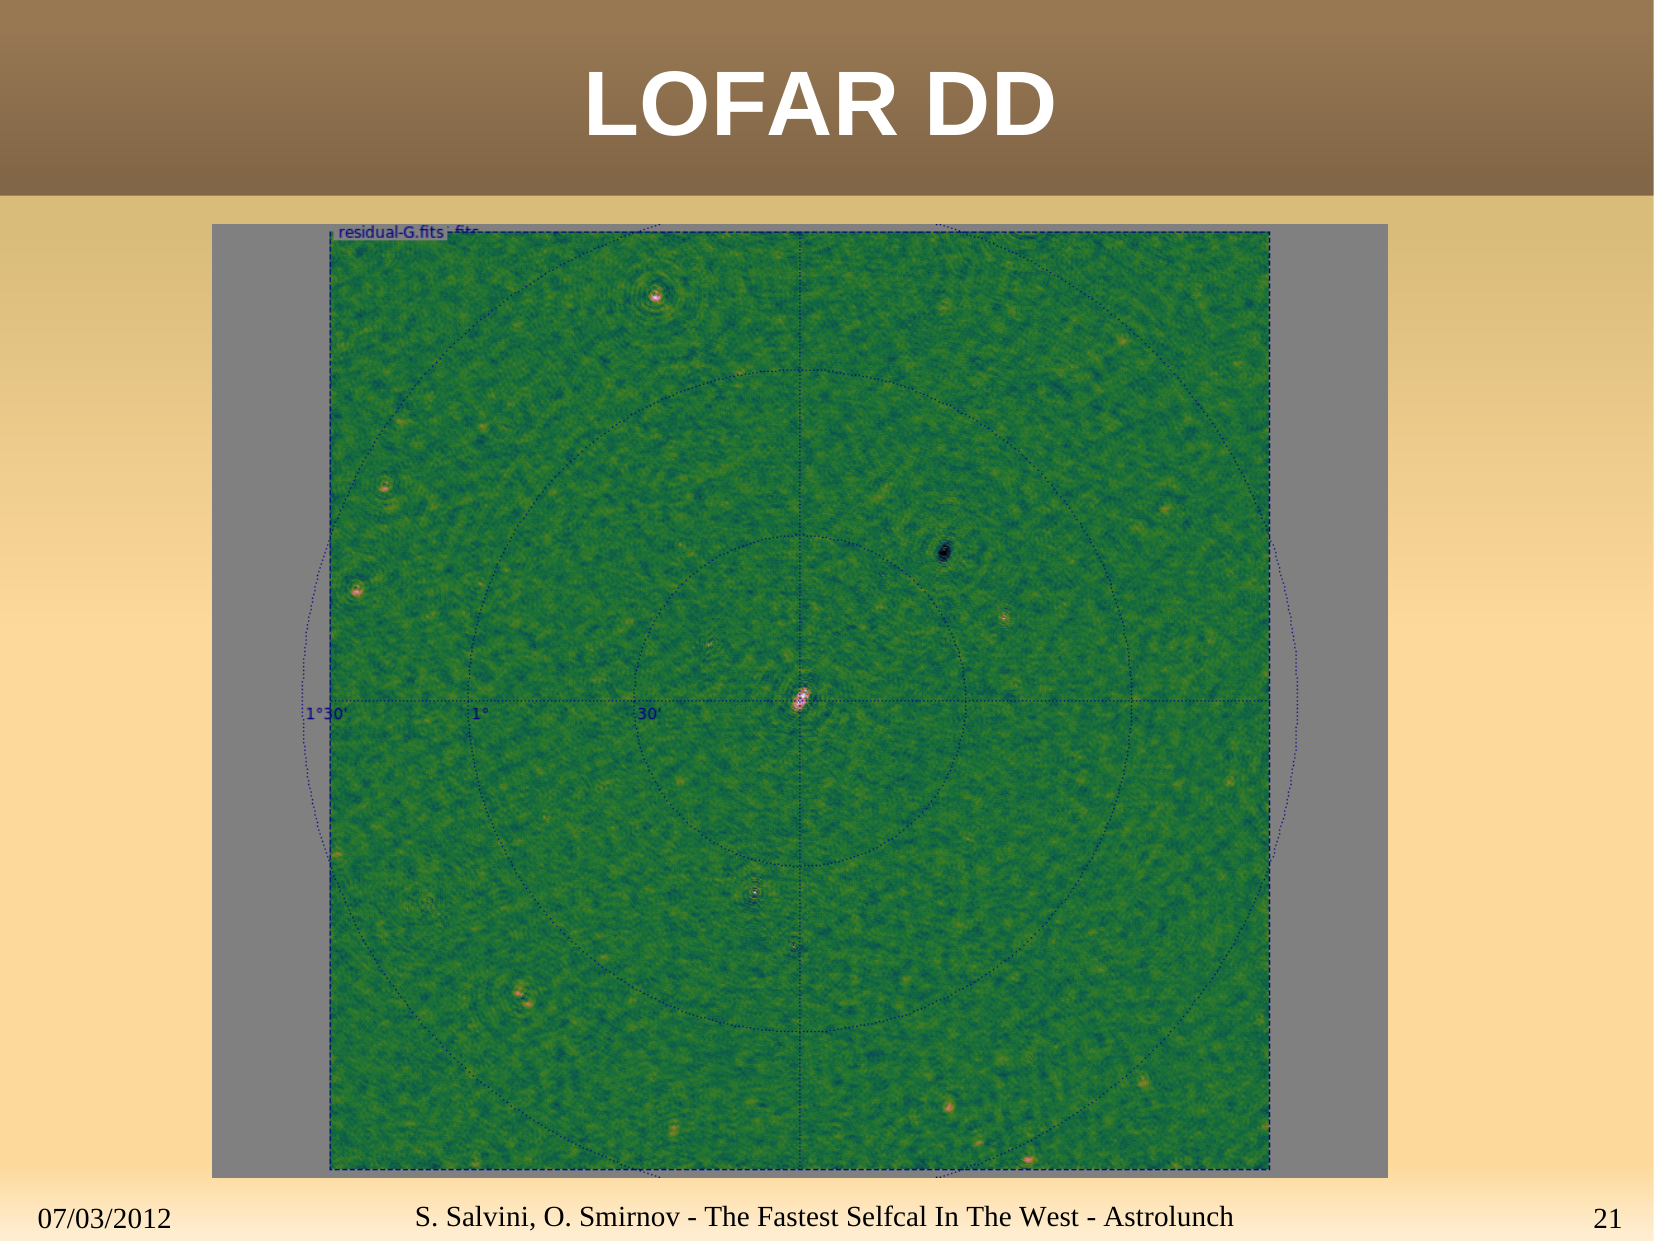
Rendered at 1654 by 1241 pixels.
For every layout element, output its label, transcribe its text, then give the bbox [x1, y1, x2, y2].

picture [0, 0, 1654, 1241]
title LOFAR DD [76, 0, 1565, 208]
